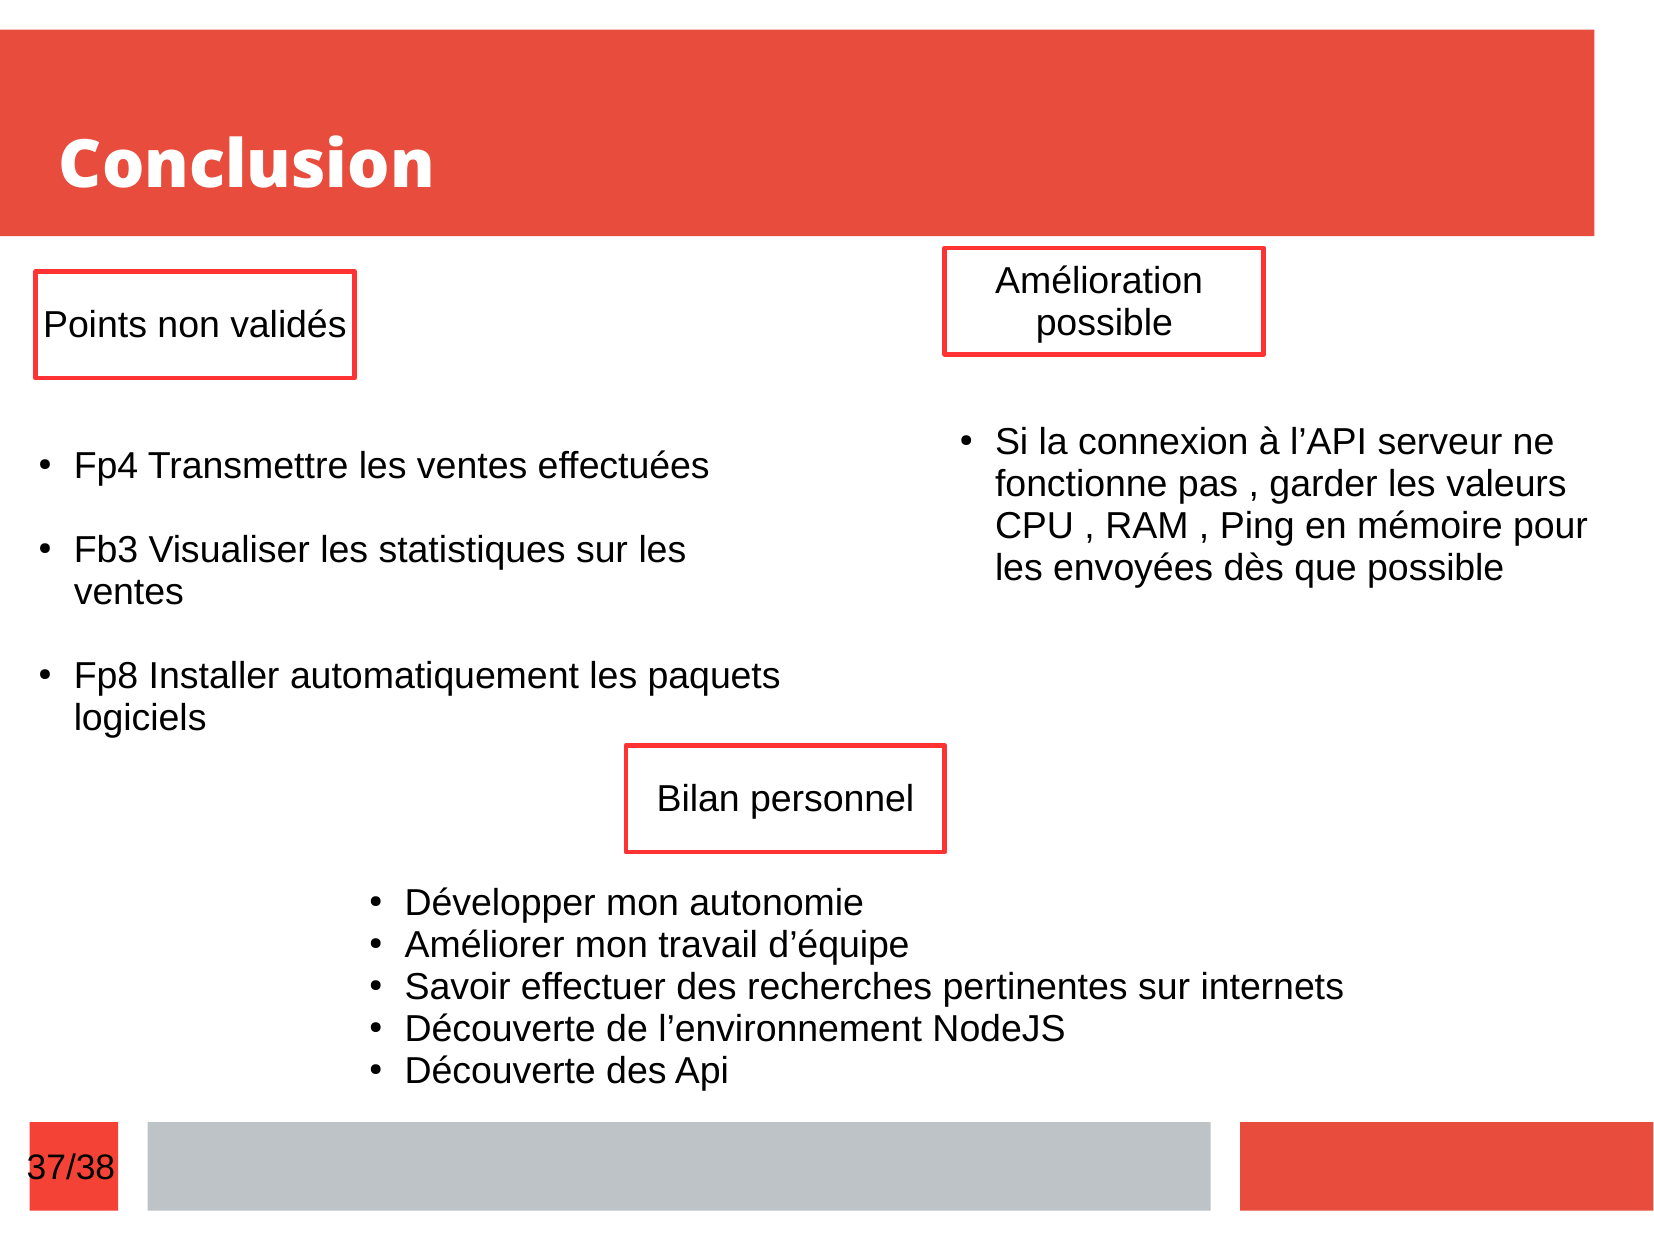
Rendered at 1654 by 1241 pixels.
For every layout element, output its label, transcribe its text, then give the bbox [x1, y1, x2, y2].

text_box <numéro>/38 [11, 1139, 659, 1241]
text_box Amélioration possible [944, 248, 1264, 355]
text_box Points non validés [35, 271, 355, 378]
text_box Fp4 Transmettre les ventes effectuées Fb3 Visualiser les statistiques sur les ventes Fp8 Installer automatiquement les paquets logiciels [23, 437, 804, 746]
title Conclusion [59, 59, 1595, 207]
text_box Bilan personnel [625, 745, 945, 853]
text_box Si la connexion à l’API serveur ne fonctionne pas , garder les valeurs CPU , RAM , Ping en mémoire pour les envoyées dès que possible [944, 413, 1630, 597]
text_box Développer mon autonomie Améliorer mon travail d’équipe Savoir effectuer des recherches pertinentes sur internets Découverte de l’environnement NodeJS Découverte des Api [354, 874, 1560, 1099]
